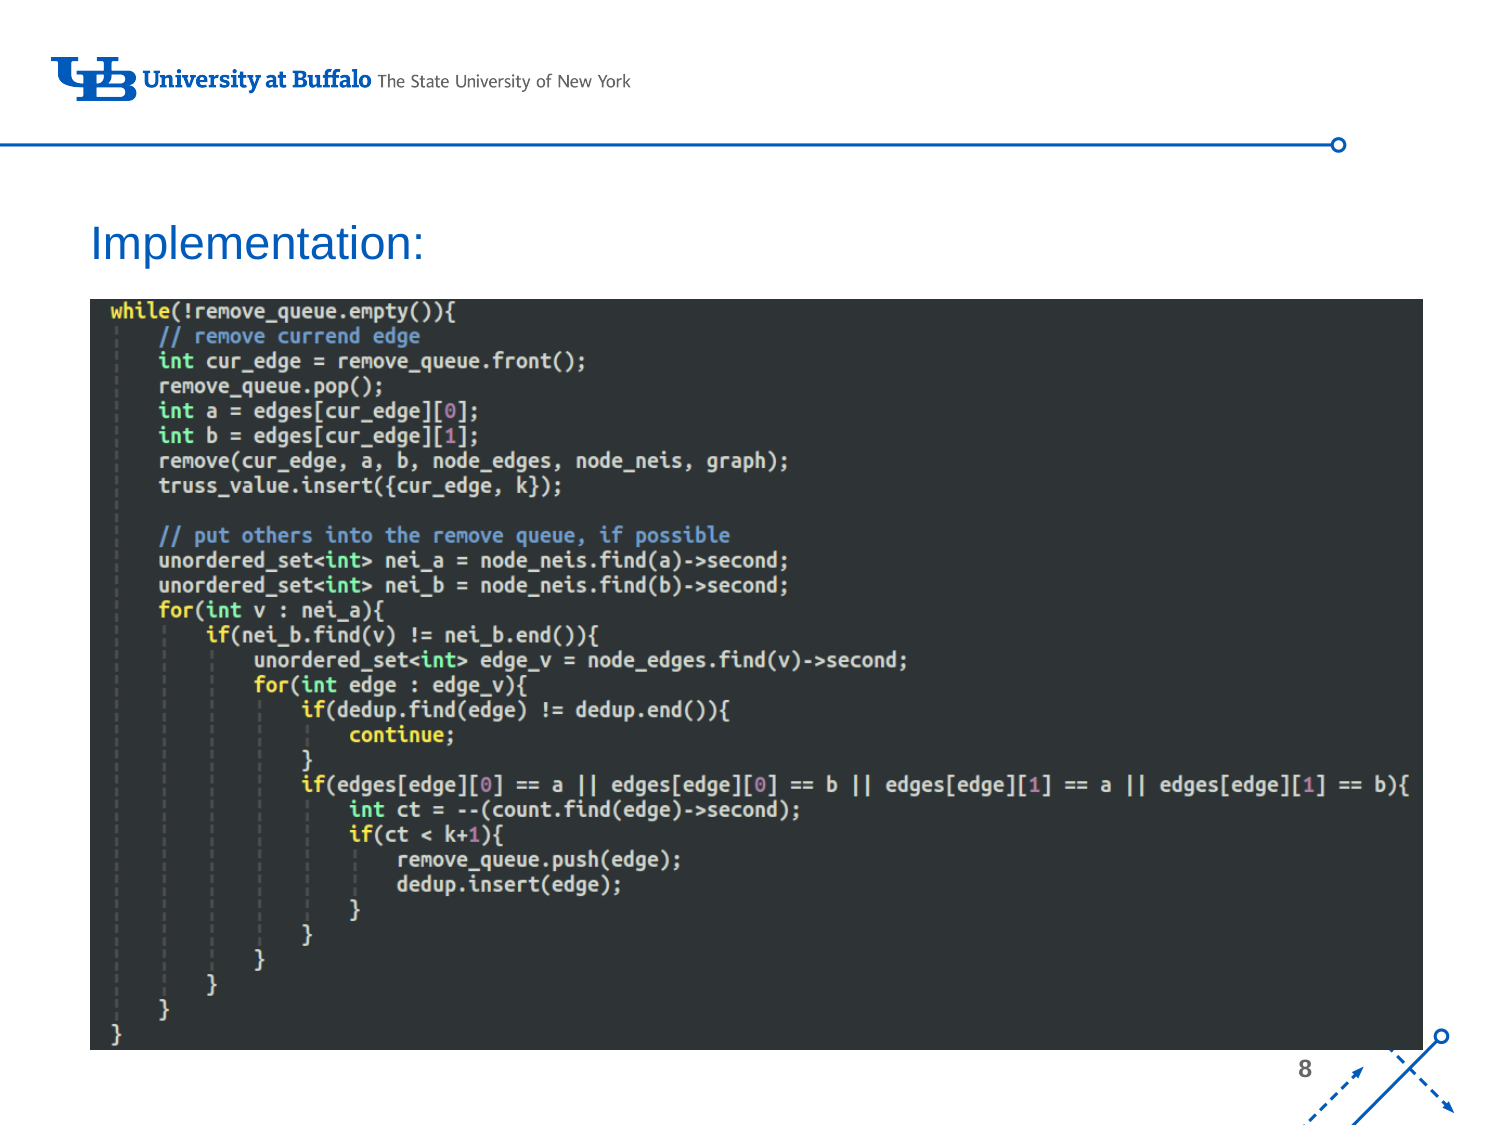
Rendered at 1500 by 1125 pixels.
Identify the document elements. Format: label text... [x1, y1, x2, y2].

title Implementation: [75, 135, 1369, 278]
picture [0, 0, 1500, 1125]
